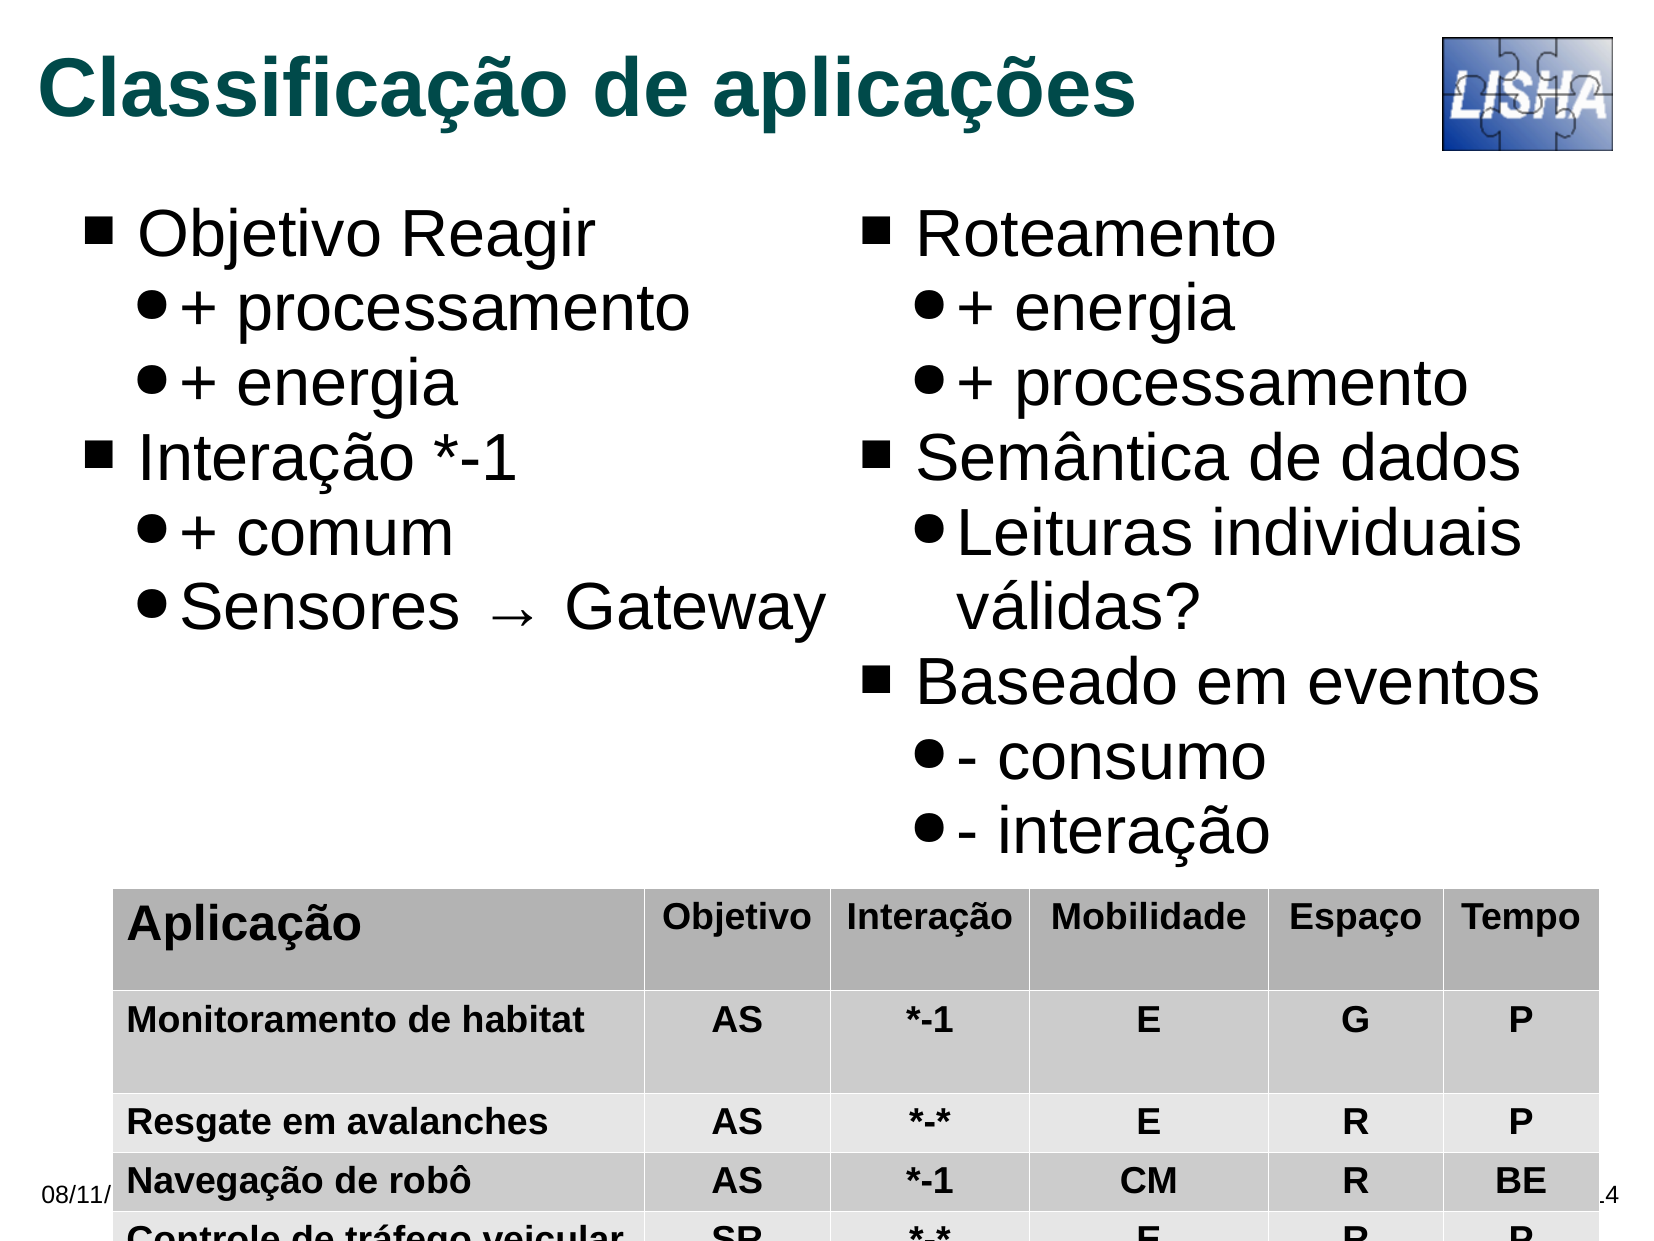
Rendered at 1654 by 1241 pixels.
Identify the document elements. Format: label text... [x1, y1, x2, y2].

table_cell AS [645, 991, 830, 1093]
picture [1442, 37, 1613, 151]
table_cell AS [645, 1094, 830, 1152]
table_cell R [1269, 1153, 1443, 1211]
table_cell E [1030, 991, 1268, 1093]
table_cell *-1 [831, 1153, 1029, 1211]
table_cell Navegação de robô [113, 1153, 644, 1211]
table_header Tempo [1444, 889, 1599, 990]
table_cell Resgate em avalanches [113, 1094, 644, 1152]
table_header Espaço [1269, 889, 1443, 990]
table_cell E [1030, 1094, 1268, 1152]
table_cell BE [1444, 1153, 1599, 1211]
table_cell AS [645, 1153, 830, 1211]
table_cell R [1269, 1212, 1443, 1241]
table_cell P [1516, 1230, 1526, 1239]
table_cell P [1444, 1212, 1599, 1241]
table_cell *-* [831, 1212, 1029, 1241]
list Objetivo Reagir + processamento + energia Interação *-1 + comum Sensores → Gateway [37, 195, 814, 1133]
table_cell *-* [831, 1094, 1029, 1152]
table_cell R [1269, 1094, 1443, 1152]
title Classificação de aplicações [37, 37, 1426, 151]
table_cell SR [744, 1230, 756, 1238]
table_header Interação [831, 889, 1029, 990]
table_cell G [1269, 991, 1443, 1093]
table_header Objetivo [645, 889, 830, 990]
table_cell Controle de tráfego veicular [113, 1212, 644, 1241]
table_cell *-1 [831, 991, 1029, 1093]
table_header Mobilidade [1030, 889, 1268, 990]
table_cell CM [1030, 1153, 1268, 1211]
table_cell Monitoramento de habitat [113, 991, 644, 1093]
table_cell E [1030, 1212, 1268, 1241]
table_cell SR [645, 1212, 830, 1241]
list Roteamento + energia + processamento Semântica de dados Leituras individuais válidas? Baseado em eventos - consumo - interação [814, 195, 1584, 888]
table_cell P [1444, 1094, 1599, 1152]
table_header Aplicação [113, 889, 644, 990]
table_cell R [1350, 1230, 1362, 1238]
table_cell P [1444, 991, 1599, 1093]
